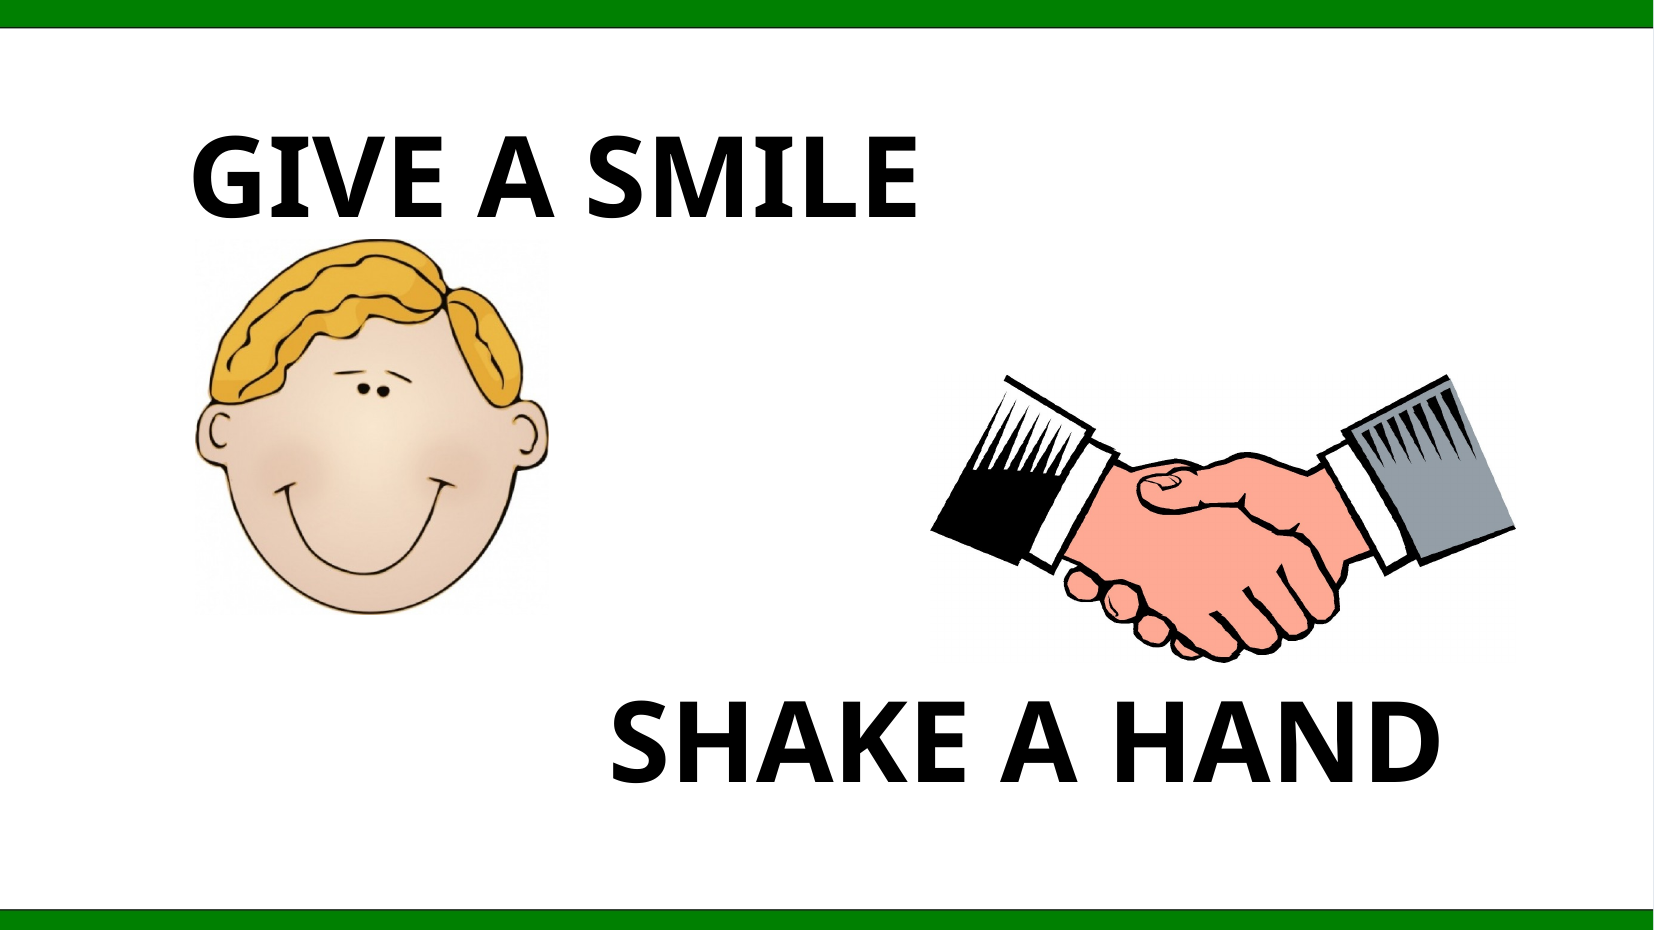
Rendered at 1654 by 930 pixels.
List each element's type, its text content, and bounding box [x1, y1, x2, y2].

picture [0, 0, 1654, 930]
text_box GIVE A SMILE [105, 90, 1006, 306]
text_box SHAKE A HAND [510, 654, 1546, 796]
